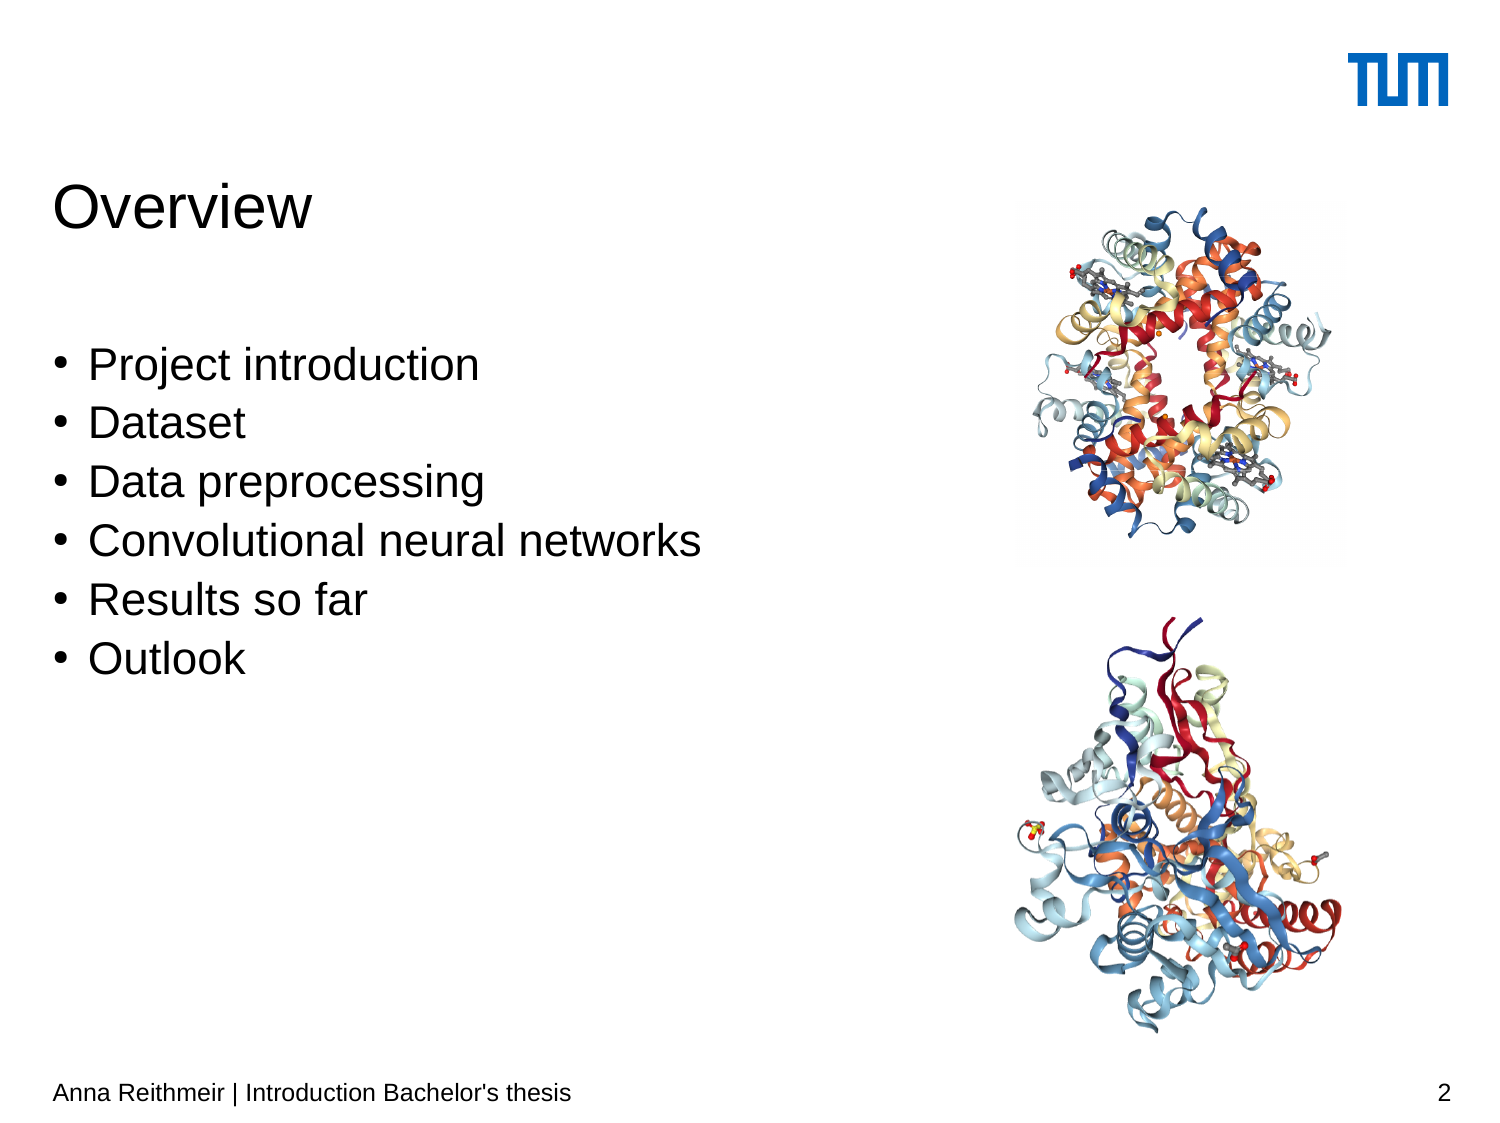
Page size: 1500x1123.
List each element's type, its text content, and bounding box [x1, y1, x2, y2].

picture [1015, 201, 1347, 567]
picture [968, 588, 1394, 1063]
list Project introduction Dataset Data preprocessing Convolutional neural networks Results so far Outlook [52, 330, 1453, 996]
title Overview [52, 171, 1453, 242]
